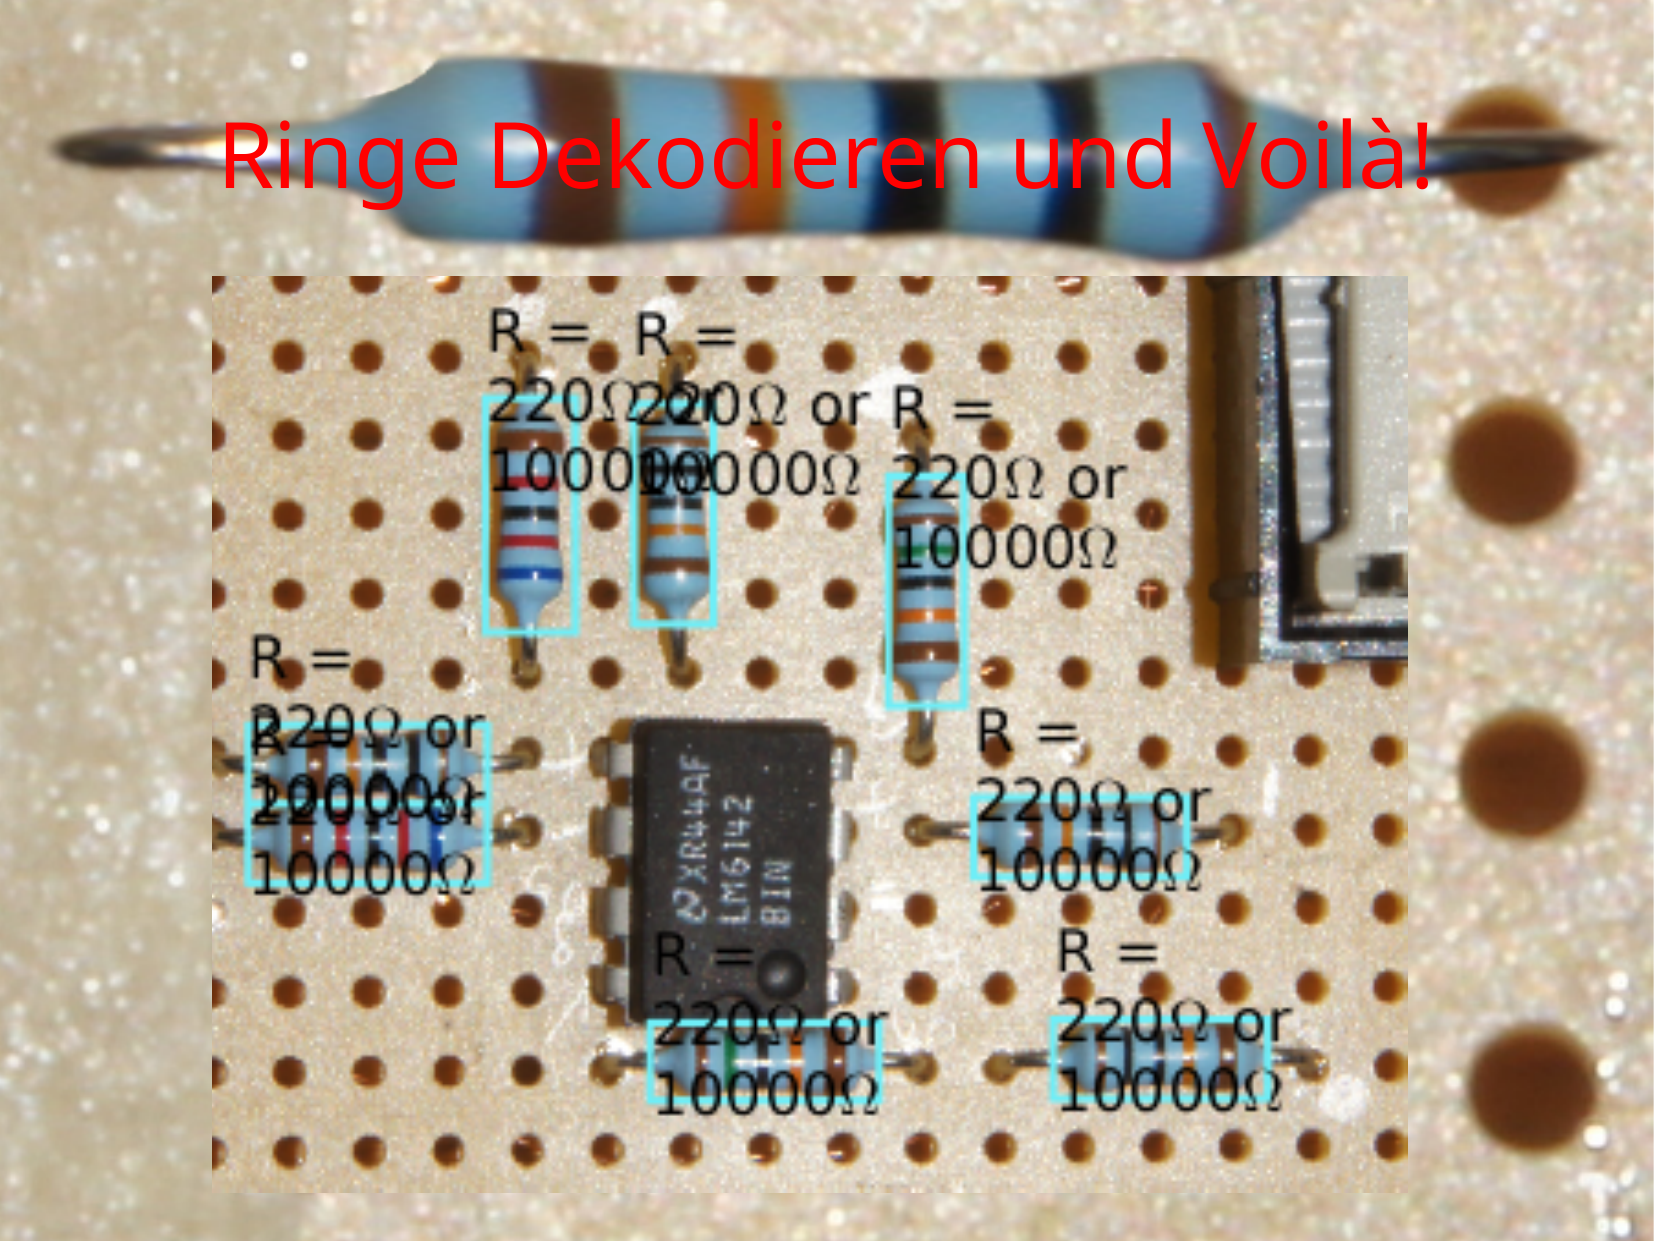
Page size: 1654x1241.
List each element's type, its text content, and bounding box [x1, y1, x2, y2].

title Ringe Dekodieren und Voilà! [82, 49, 1571, 257]
picture [0, 0, 1654, 1241]
